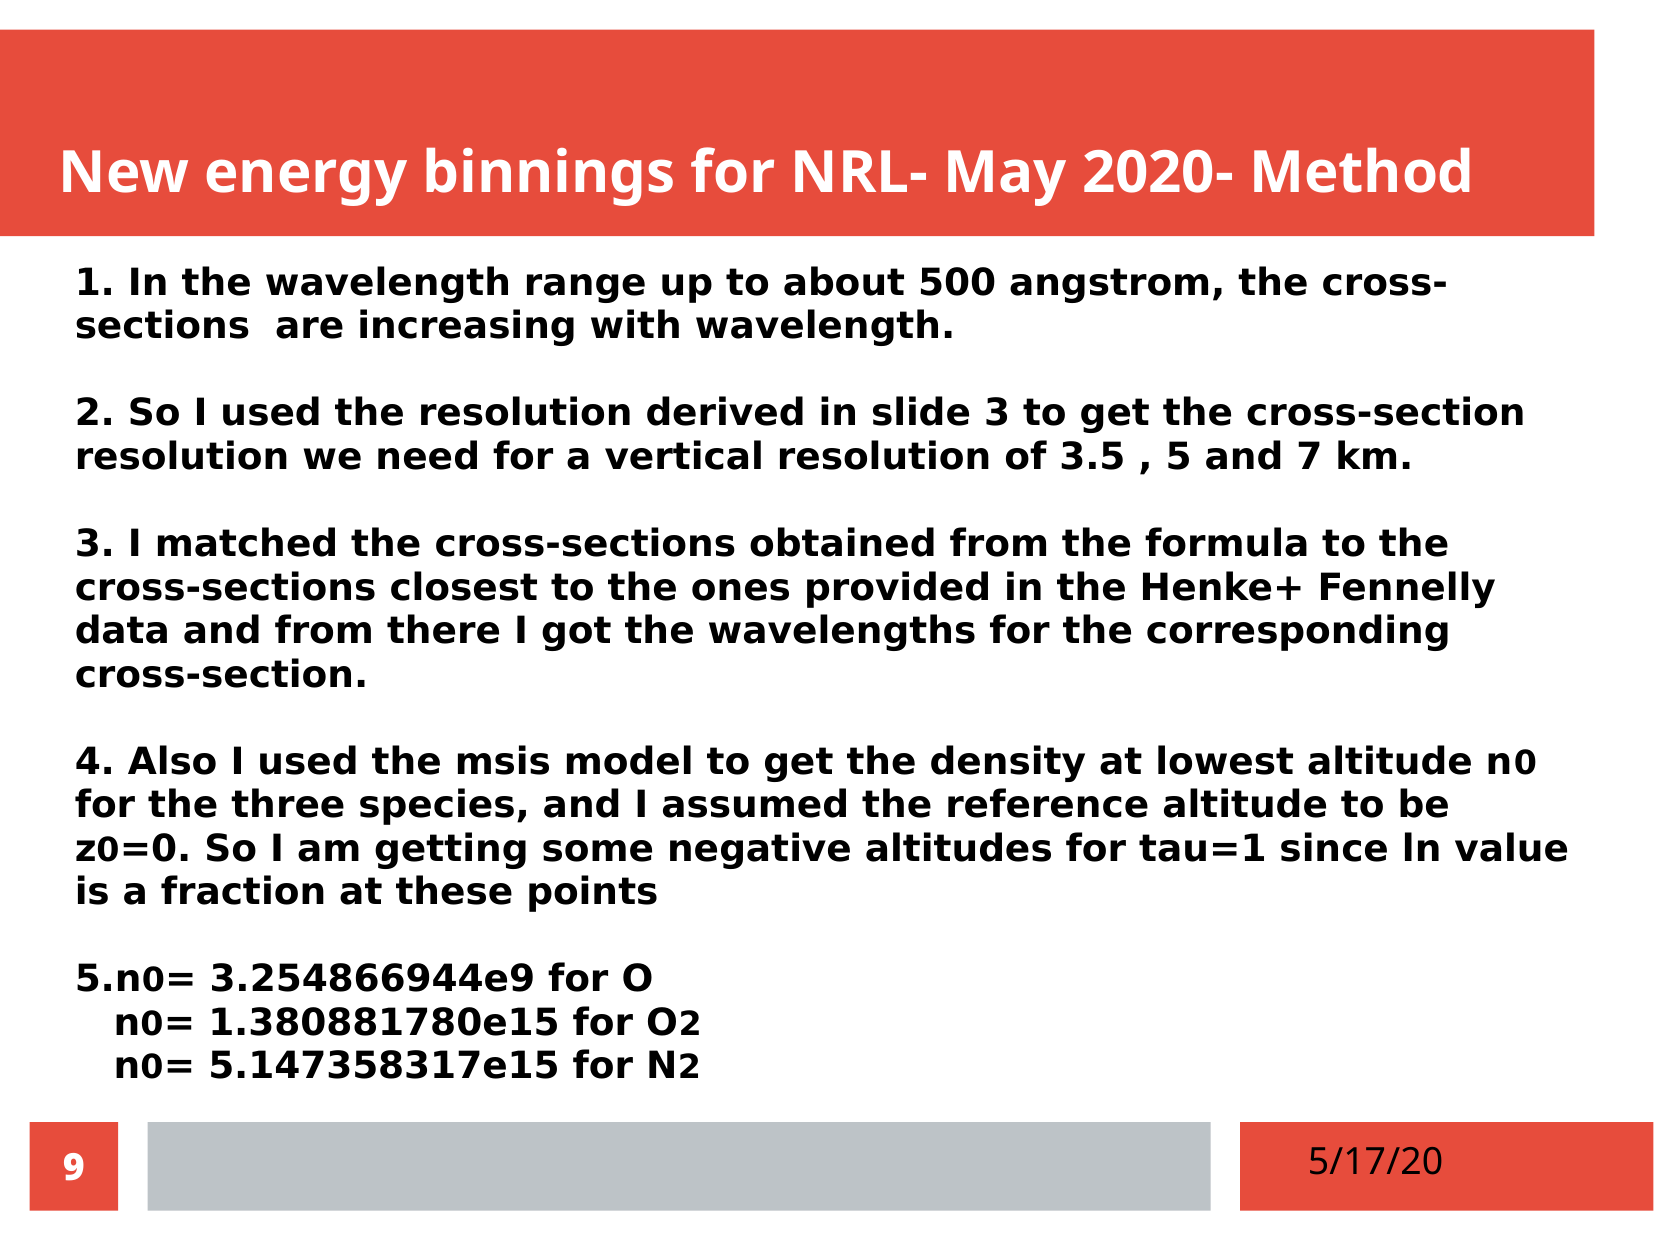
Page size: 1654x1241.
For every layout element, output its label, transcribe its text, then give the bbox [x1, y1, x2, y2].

text_box 1. In the wavelength range up to about 500 angstrom, the cross-sections are increasing with wavelength. 2. So I used the resolution derived in slide 3 to get the cross-section resolution we need for a vertical resolution of 3.5 , 5 and 7 km. 3. I matched the cross-sections obtained from the formula to the cross-sections closest to the ones provided in the Henke+ Fennelly data and from there I got the wavelengths for the corresponding cross-section. 4. Also I used the msis model to get the density at lowest altitude n0 for the three species, and I assumed the reference altitude to be z0=0. So I am getting some negative altitudes for tau=1 since ln value is a fraction at these points 5.n0= 3.254866944e9 for O n0= 1.380881780e15 for O2 n0= 5.147358317e15 for N2 [60, 253, 1591, 1096]
title [0, 1045, 1654, 1201]
title New energy binnings for NRL- May 2020- Method [59, 59, 1595, 207]
text_box 5/17/20 [1293, 1127, 1516, 1201]
